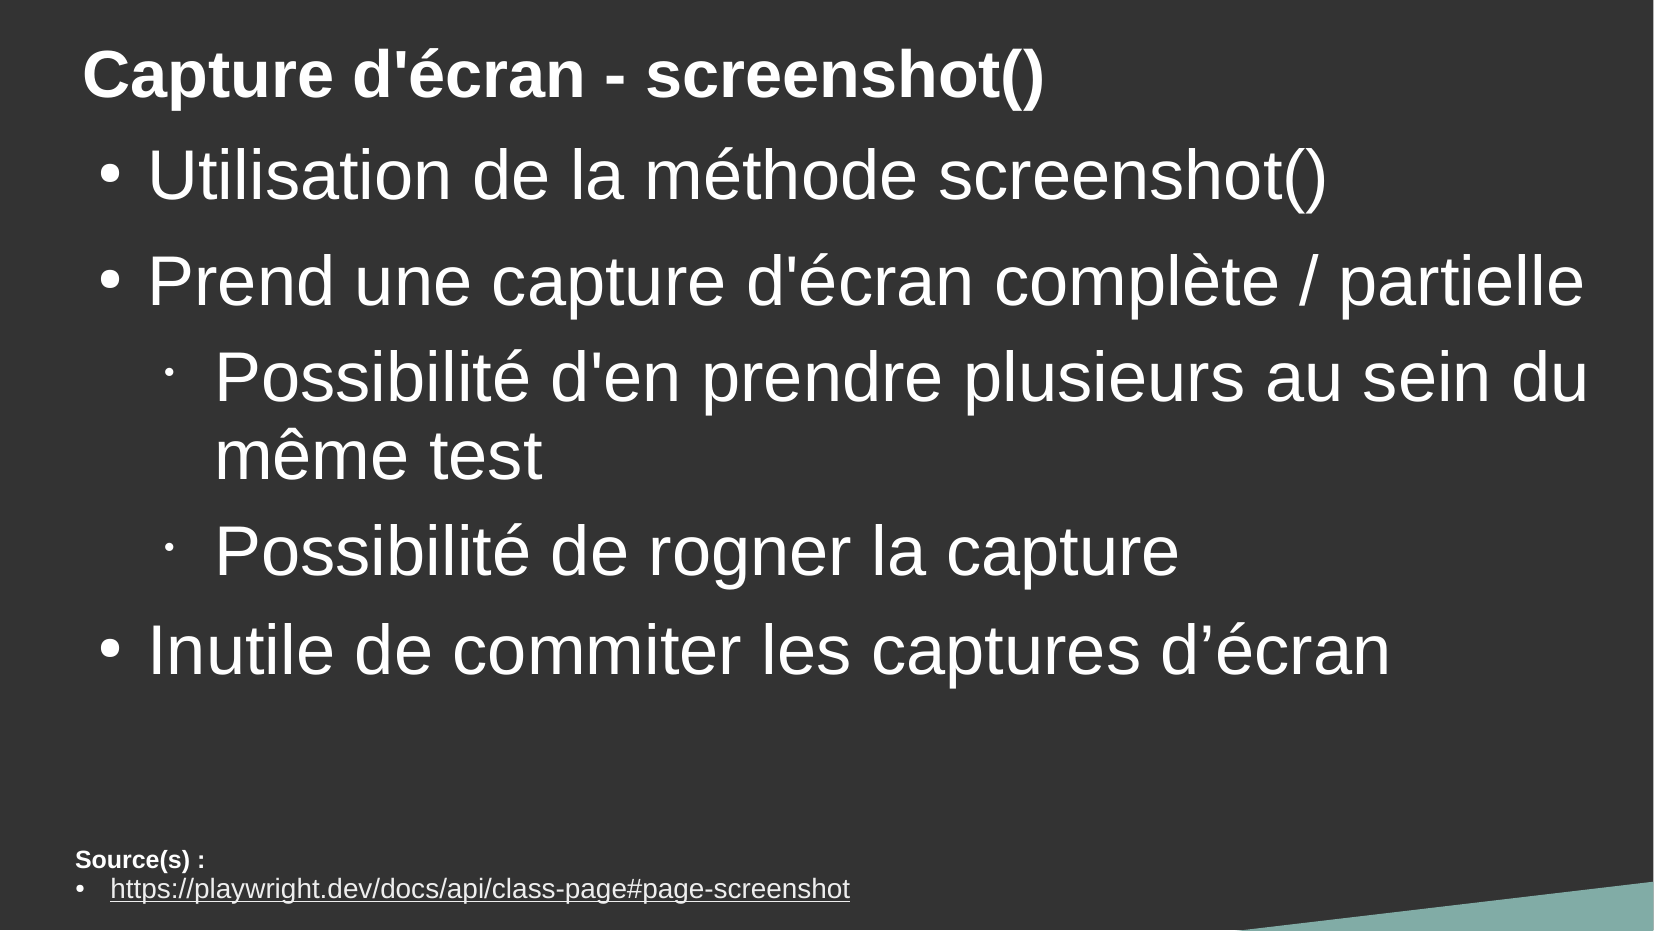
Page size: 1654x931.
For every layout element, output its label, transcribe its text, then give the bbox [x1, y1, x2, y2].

text_box [1235, 881, 1654, 931]
list Utilisation de la méthode screenshot() Prend une capture d'écran complète / partielle Possibilité d'en prendre plusieurs au sein du même test Possibilité de rogner la capture Inutile de commiter les captures d’écran [80, 135, 1619, 739]
text_box Source(s) : https://playwright.dev/docs/api/class-page#page-screenshot [60, 744, 1546, 913]
title Capture d'écran - screenshot() [82, 37, 1571, 112]
